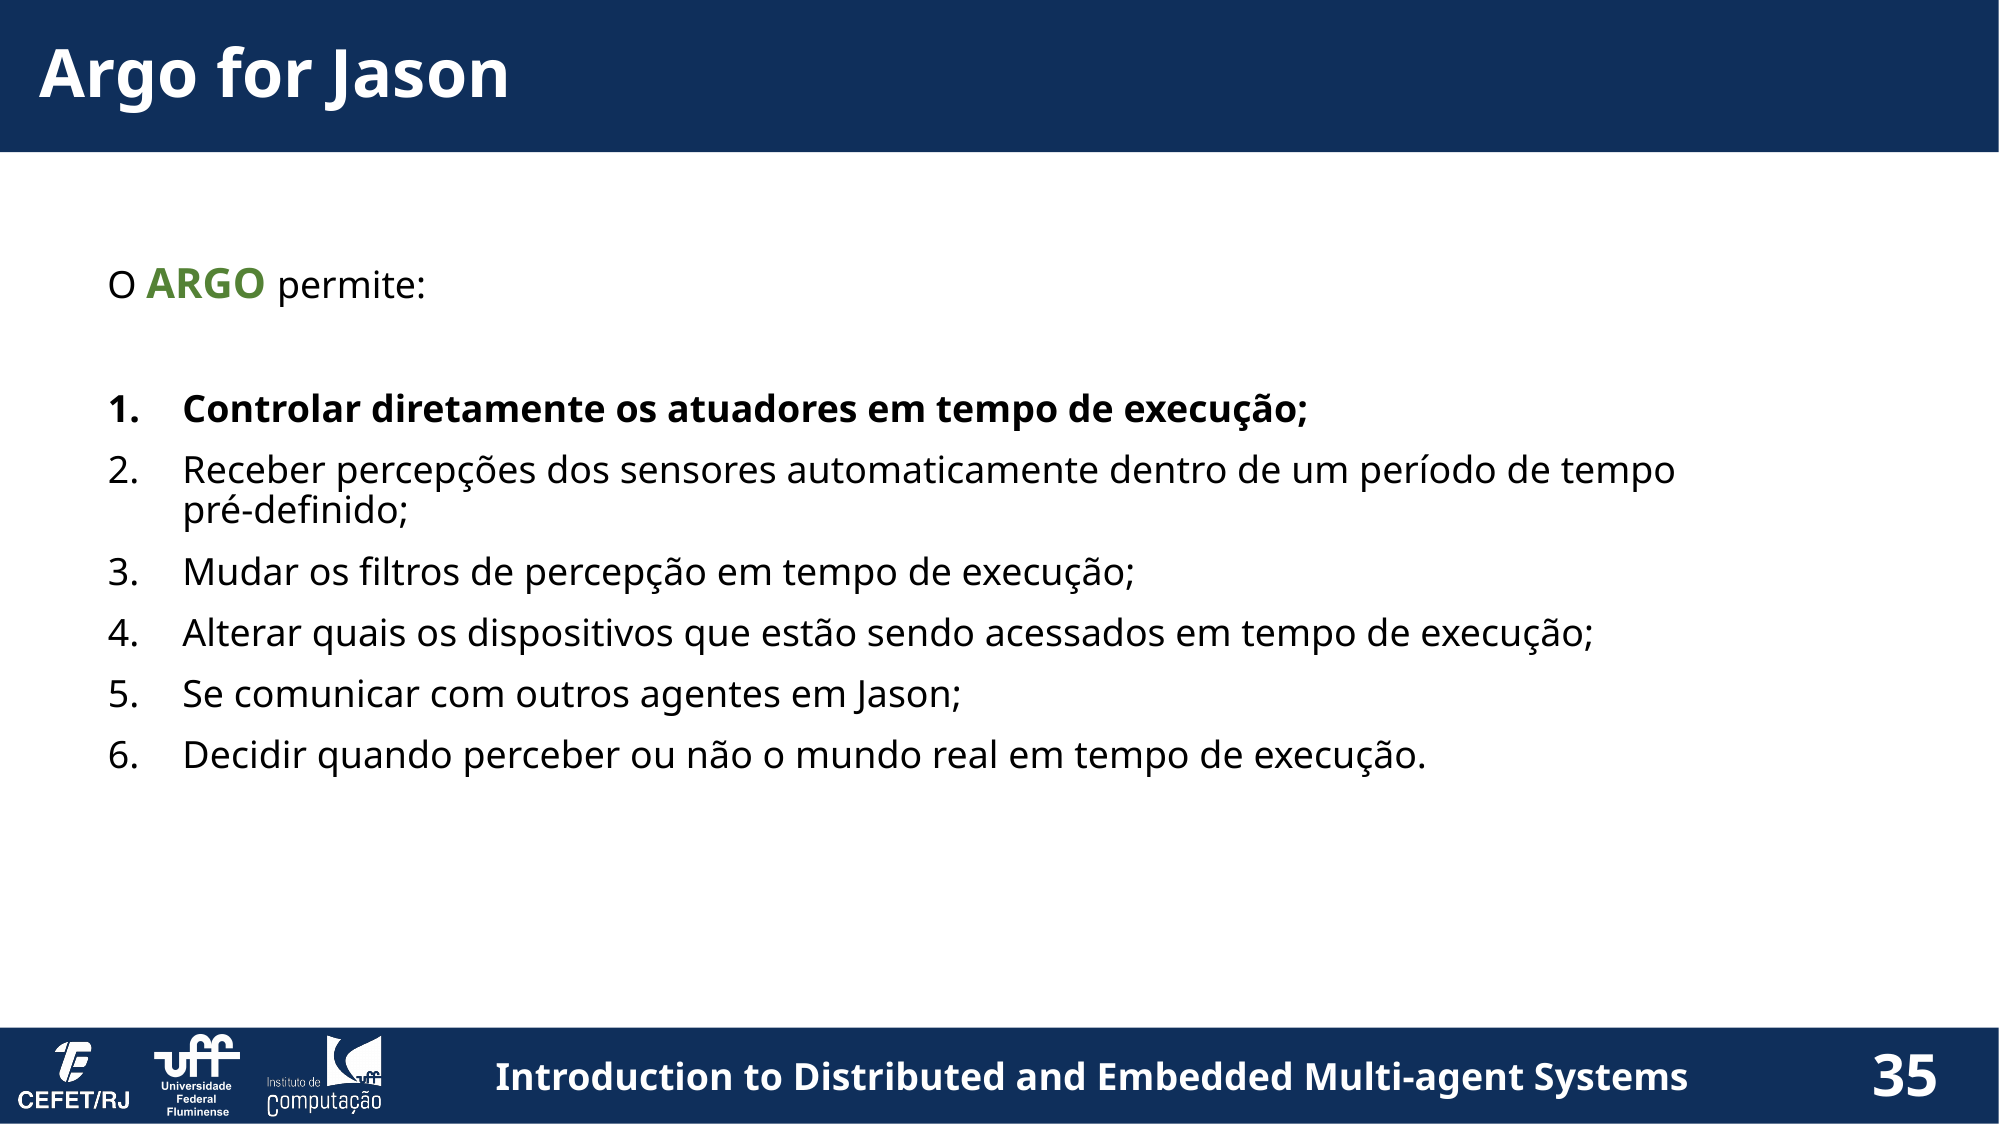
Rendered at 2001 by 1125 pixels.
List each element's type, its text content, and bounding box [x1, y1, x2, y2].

text_box O ARGO permite: Controlar diretamente os atuadores em tempo de execução; Receber percepções dos sensores automaticamente dentro de um período de tempo pré-definido; Mudar os filtros de percepção em tempo de execução; Alterar quais os dispositivos que estão sendo acessados em tempo de execução; Se comunicar com outros agentes em Jason; Decidir quando perceber ou não o mundo real em tempo de execução. [92, 255, 1739, 1029]
picture [265, 1033, 383, 1117]
picture [18, 1021, 129, 1125]
picture [153, 1033, 241, 1121]
text_box Argo for Jason [25, 23, 1999, 119]
